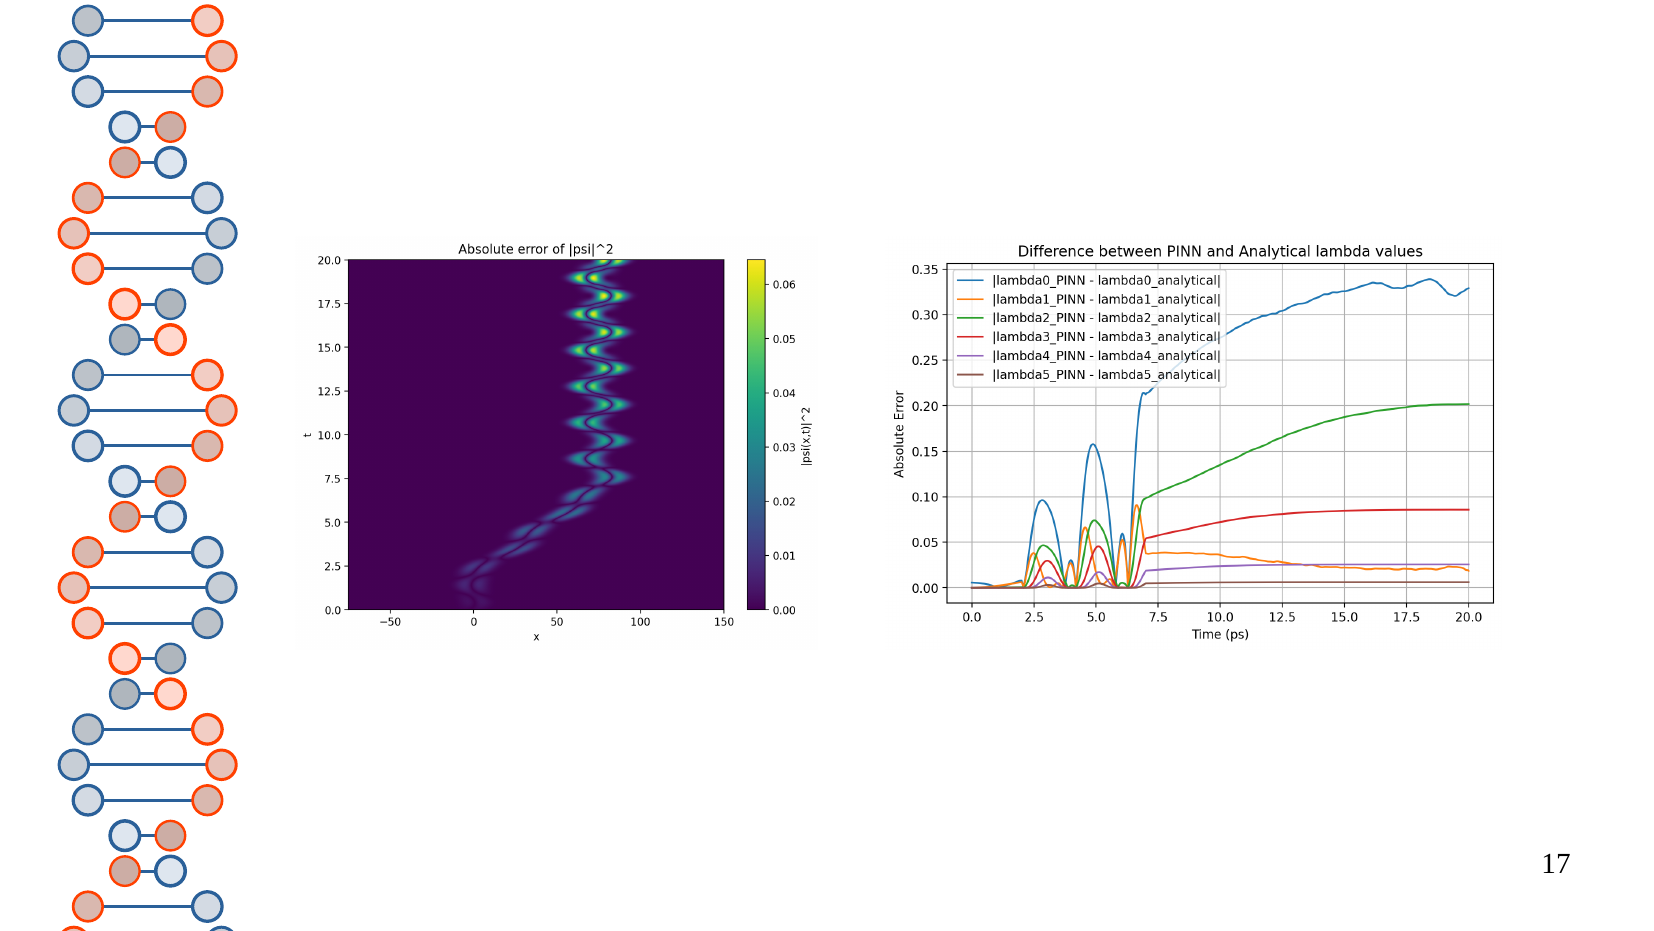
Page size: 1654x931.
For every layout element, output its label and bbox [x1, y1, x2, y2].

picture [295, 236, 818, 650]
picture [885, 236, 1502, 650]
